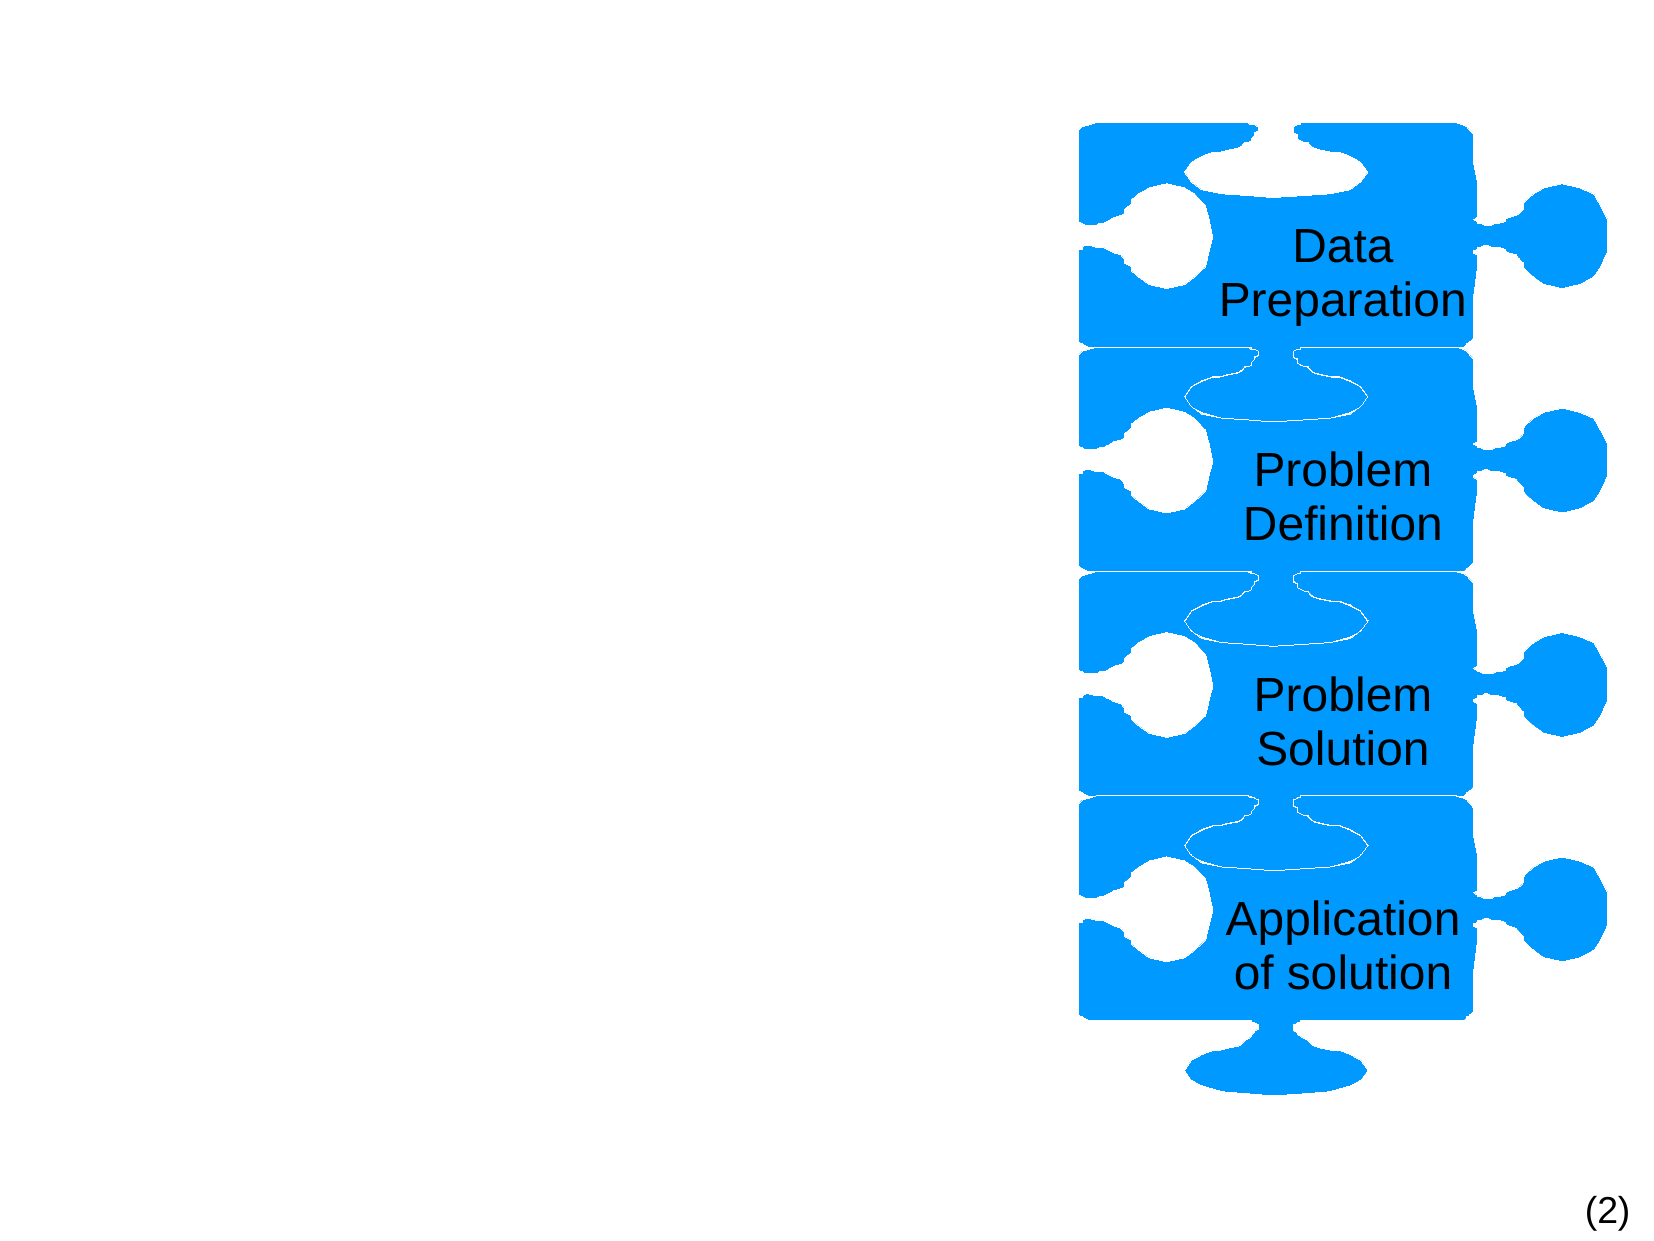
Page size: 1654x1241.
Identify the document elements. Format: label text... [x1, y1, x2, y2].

text_box Problem Solution [1078, 571, 1608, 870]
text_box Application of solution [1078, 795, 1608, 1096]
text_box (2) [1570, 1181, 1646, 1239]
text_box Problem Definition [1078, 347, 1608, 646]
text_box Data Preparation [1078, 122, 1608, 421]
